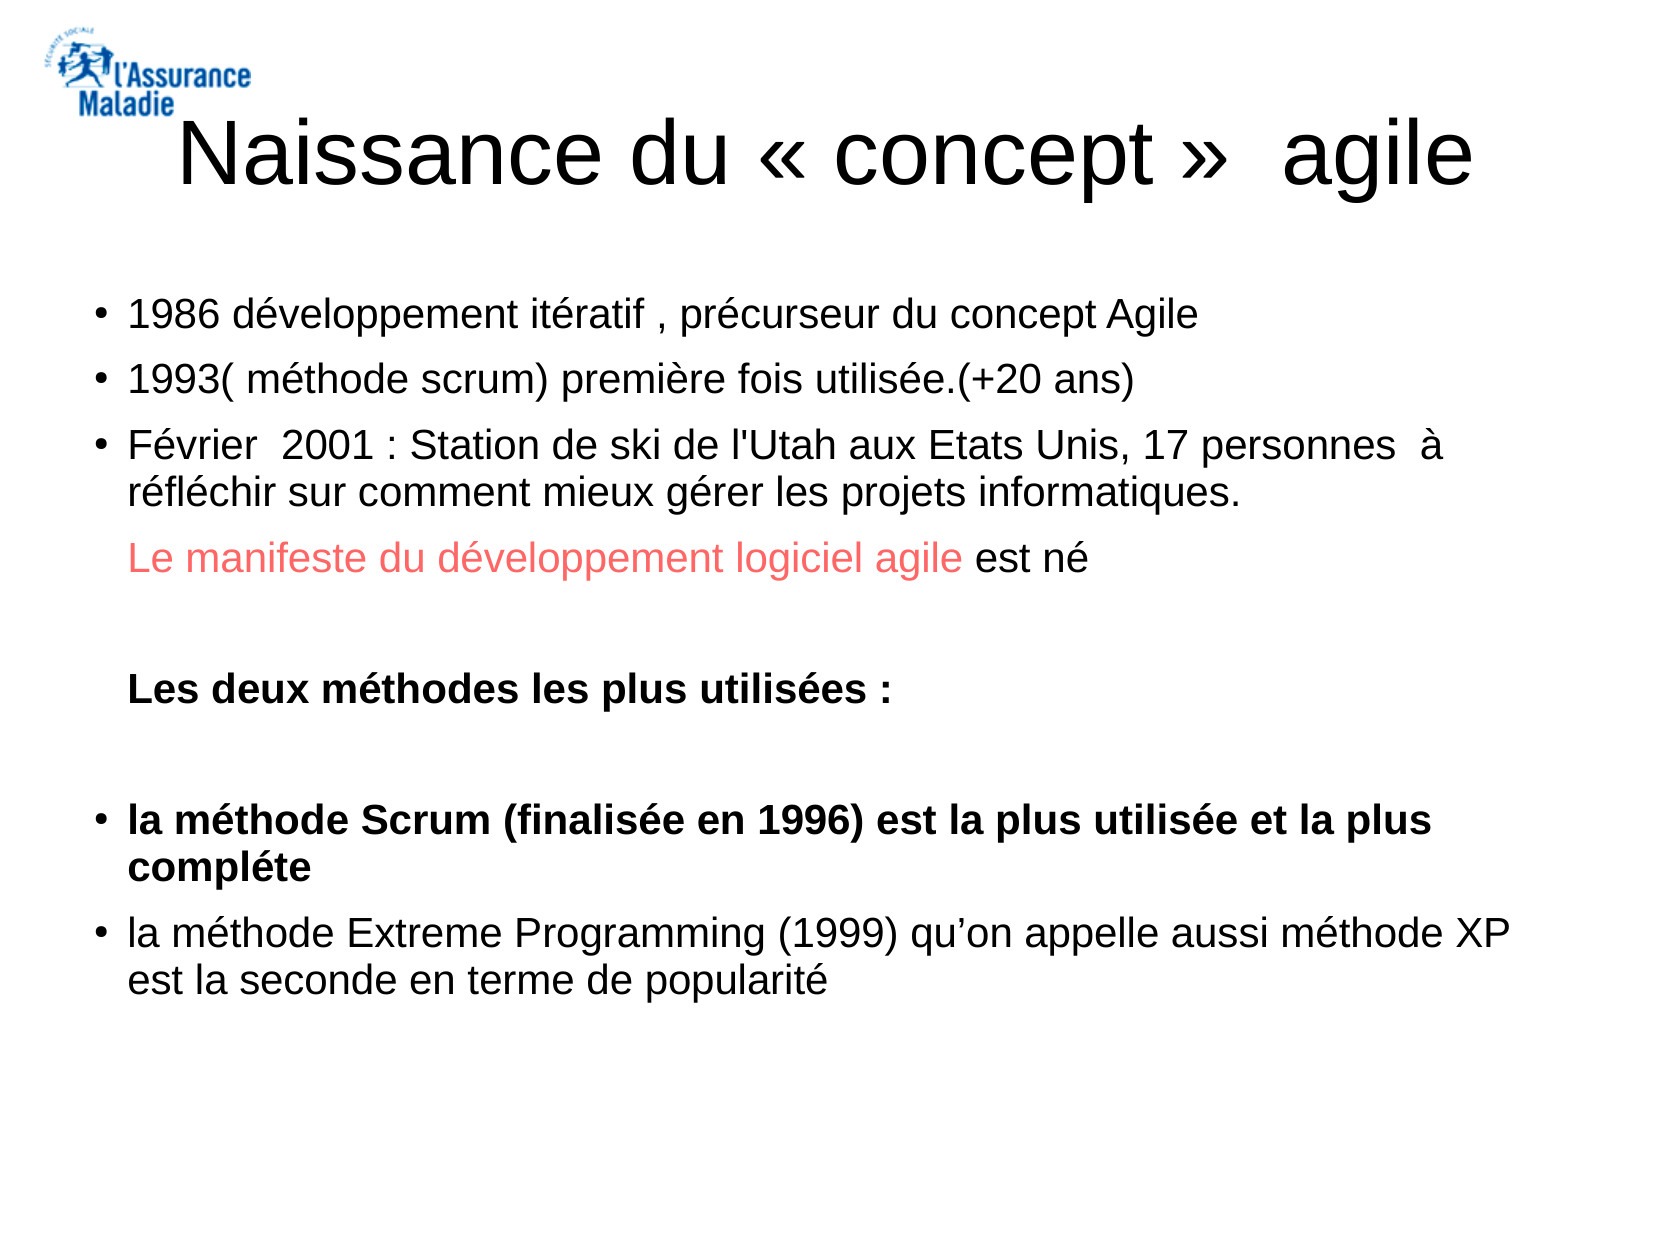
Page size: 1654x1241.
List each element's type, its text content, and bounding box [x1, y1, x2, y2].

title Naissance du « concept » agile [82, 49, 1571, 257]
picture [23, 23, 251, 118]
list 1986 développement itératif , précurseur du concept Agile 1993( méthode scrum) première fois utilisée.(+20 ans) Février 2001 : Station de ski de l'Utah aux Etats Unis, 17 personnes à réfléchir sur comment mieux gérer les projets informatiques. Le manifeste du développement logiciel agile est né Les deux méthodes les plus utilisées : la méthode Scrum (finalisée en 1996) est la plus utilisée et la plus compléte la méthode Extreme Programming (1999) qu’on appelle aussi méthode XP est la seconde en terme de popularité [82, 290, 1571, 1010]
